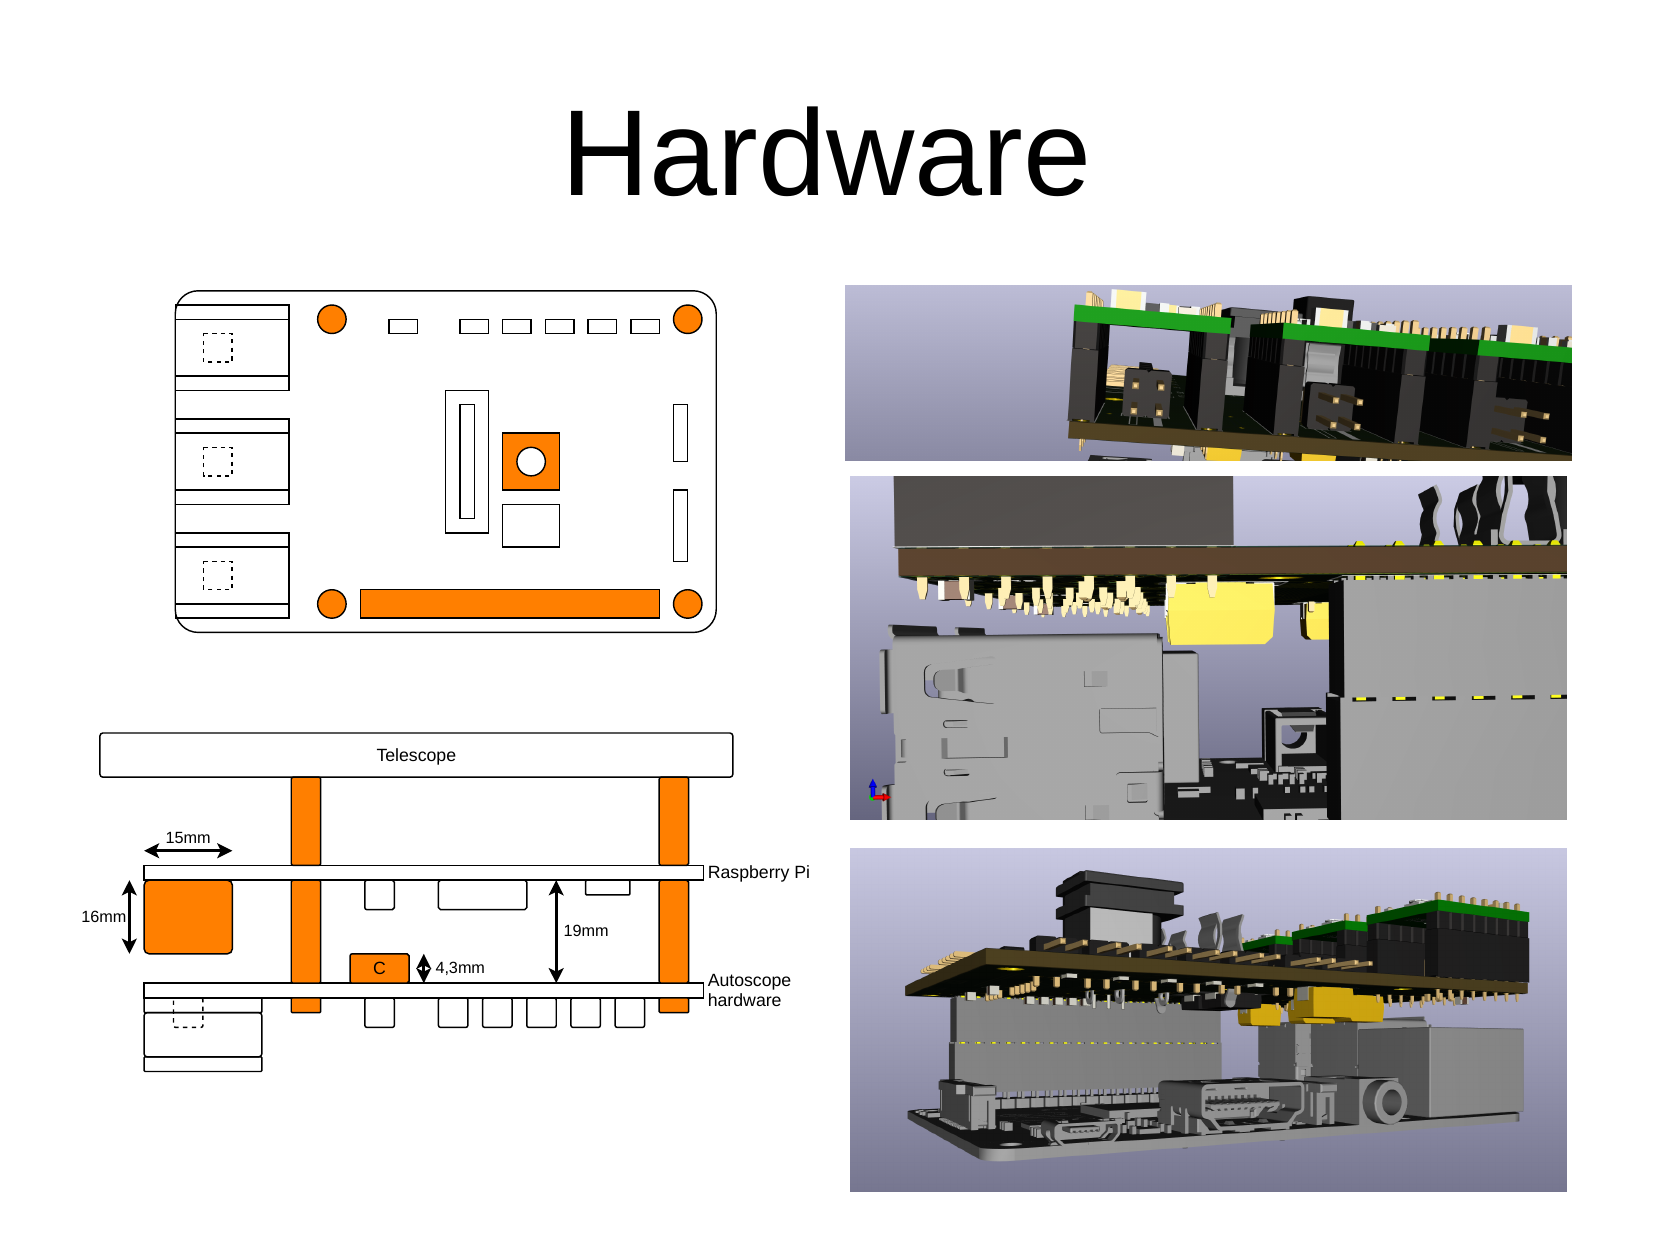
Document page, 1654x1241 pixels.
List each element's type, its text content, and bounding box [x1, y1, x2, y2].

picture [850, 476, 1567, 820]
picture [850, 848, 1567, 1192]
picture [82, 732, 809, 1073]
title Hardware [82, 49, 1571, 257]
picture [845, 285, 1572, 461]
picture [174, 290, 717, 634]
